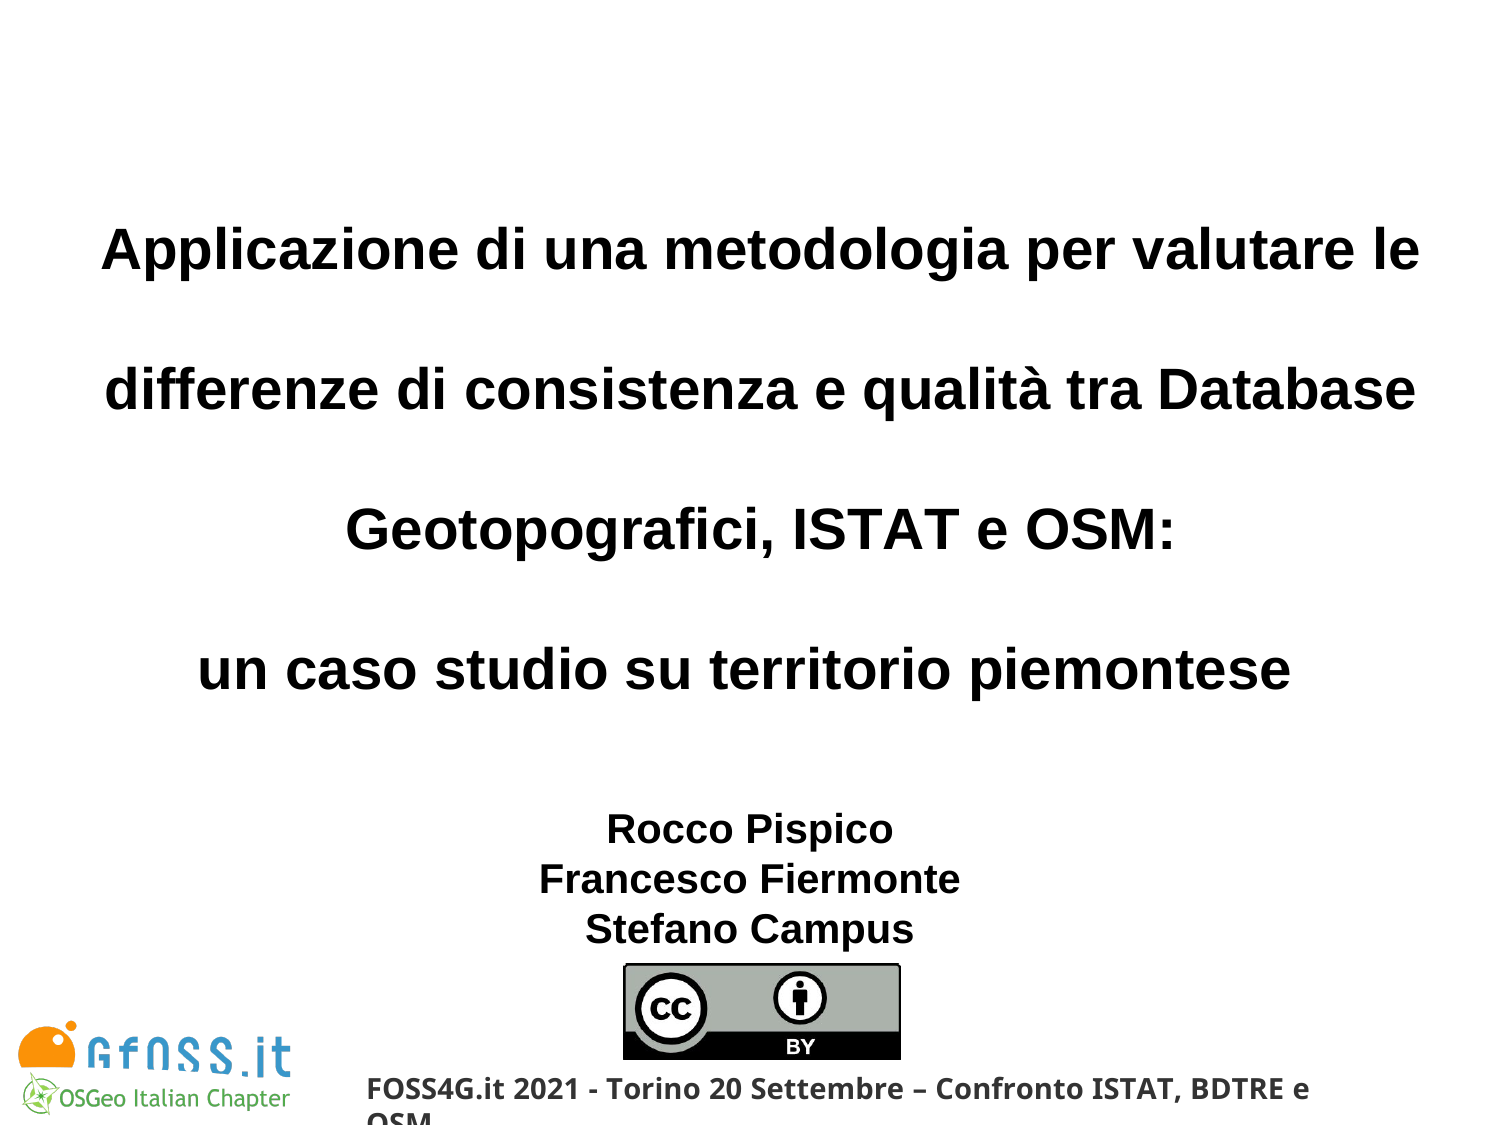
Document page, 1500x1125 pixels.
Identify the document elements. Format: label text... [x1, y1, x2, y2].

picture [623, 963, 901, 1061]
text_box Rocco Pispico Francesco Fiermonte Stefano Campus [59, 794, 1441, 949]
picture [0, 1009, 308, 1125]
text_box Applicazione di una metodologia per valutare le differenze di consistenza e qualità tra Database Geotopografici, ISTAT e OSM: un caso studio su territorio piemontese [70, 133, 1453, 669]
